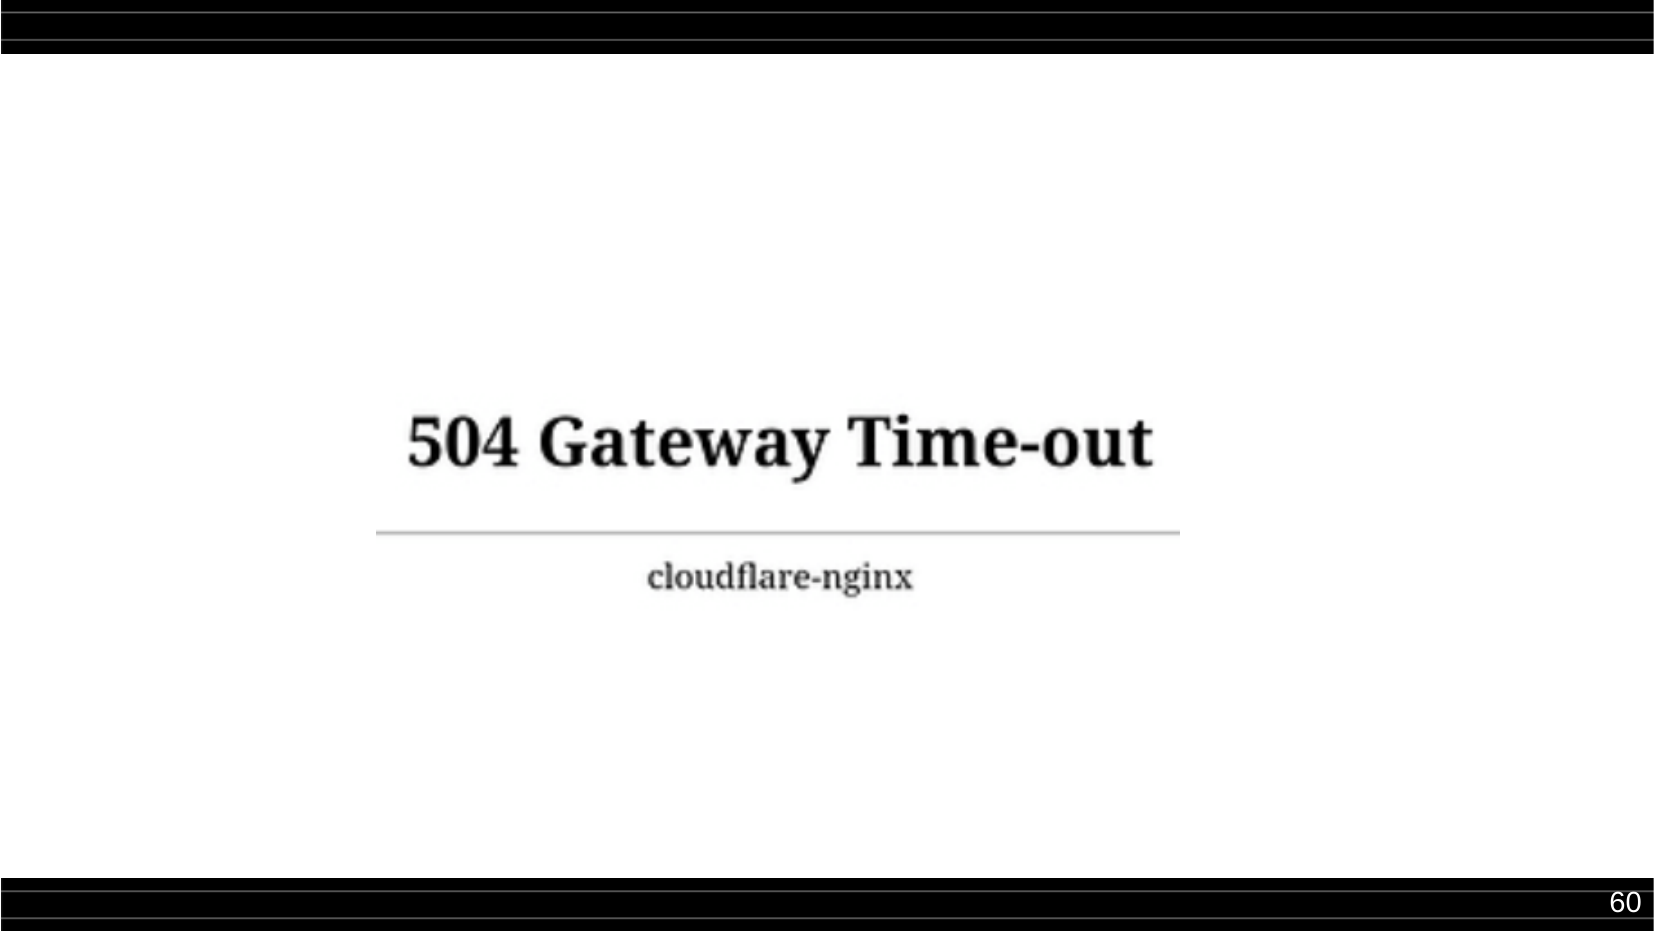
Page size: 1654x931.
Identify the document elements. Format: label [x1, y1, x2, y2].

picture [1, 0, 1654, 54]
picture [376, 389, 1180, 631]
picture [1, 878, 1654, 931]
